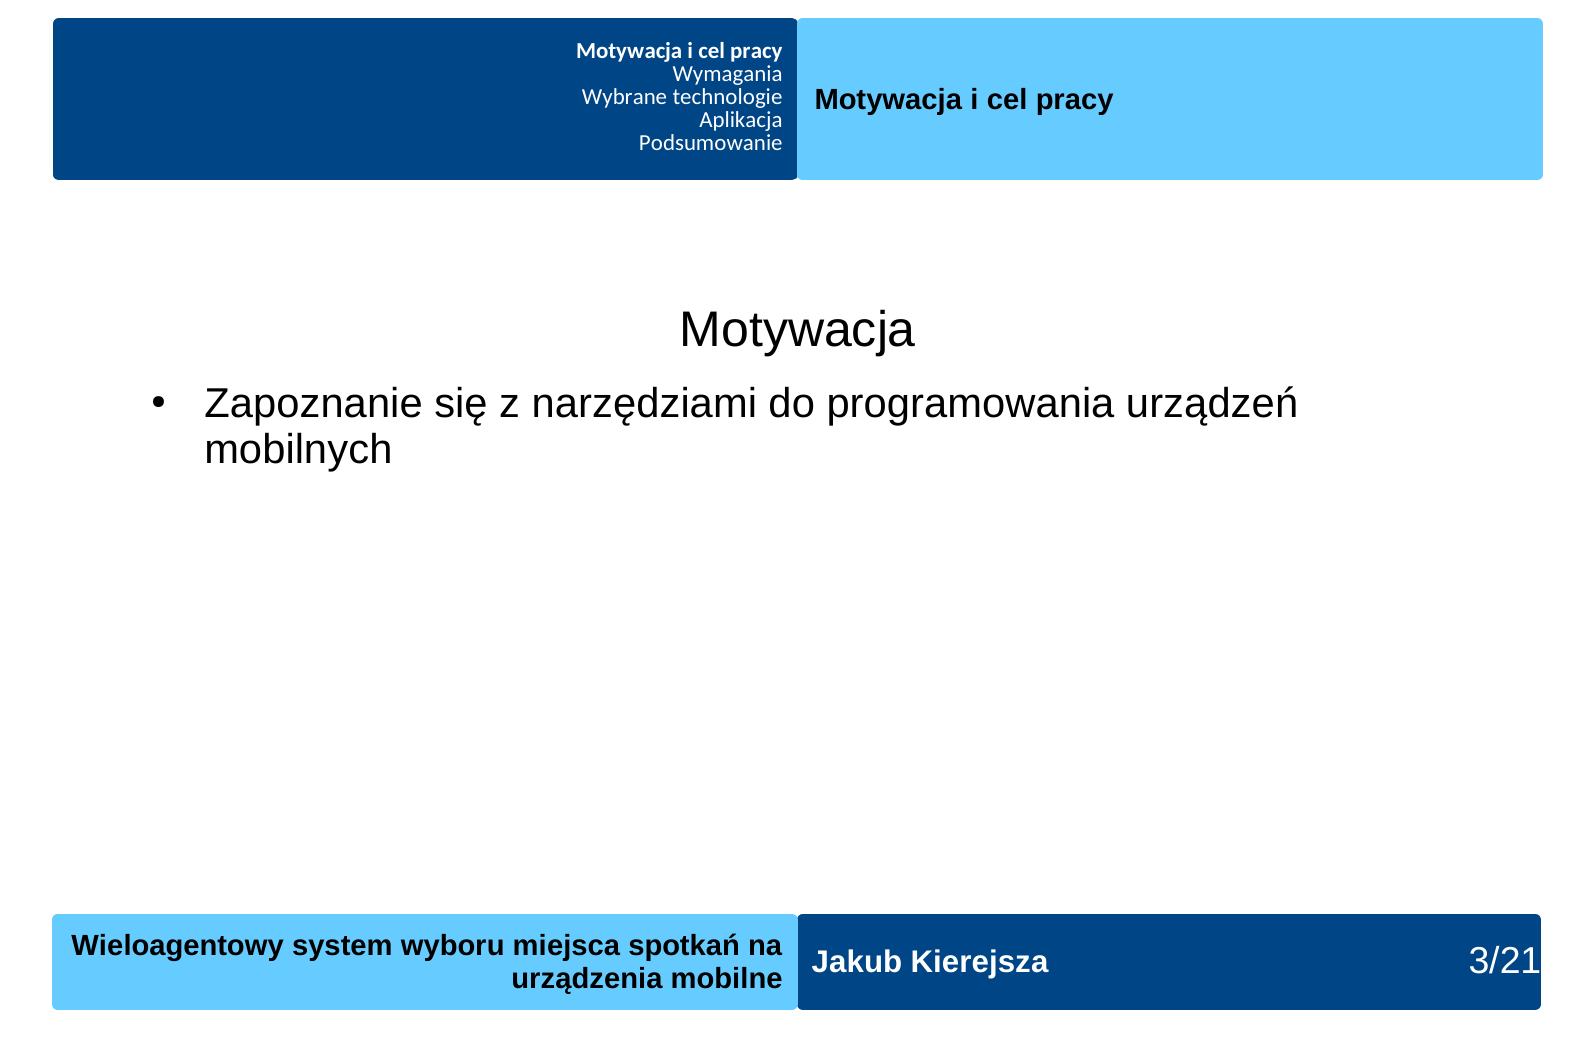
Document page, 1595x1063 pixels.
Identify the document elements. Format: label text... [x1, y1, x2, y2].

list Motywacja Zapoznanie się z narzędziami do programowania urządzeń mobilnych [133, 223, 1463, 846]
text_box <number>/21 [1426, 931, 1556, 1031]
title Motywacja i cel pracy [802, 23, 1537, 175]
title Wieloagentowy system wyboru miejsca spotkań na urządzenia mobilne [57, 919, 792, 1004]
title Motywacja i cel pracy Wymagania Wybrane technologie Aplikacja Podsumowanie [59, 23, 792, 175]
title Jakub Kierejsza [802, 919, 1536, 1004]
